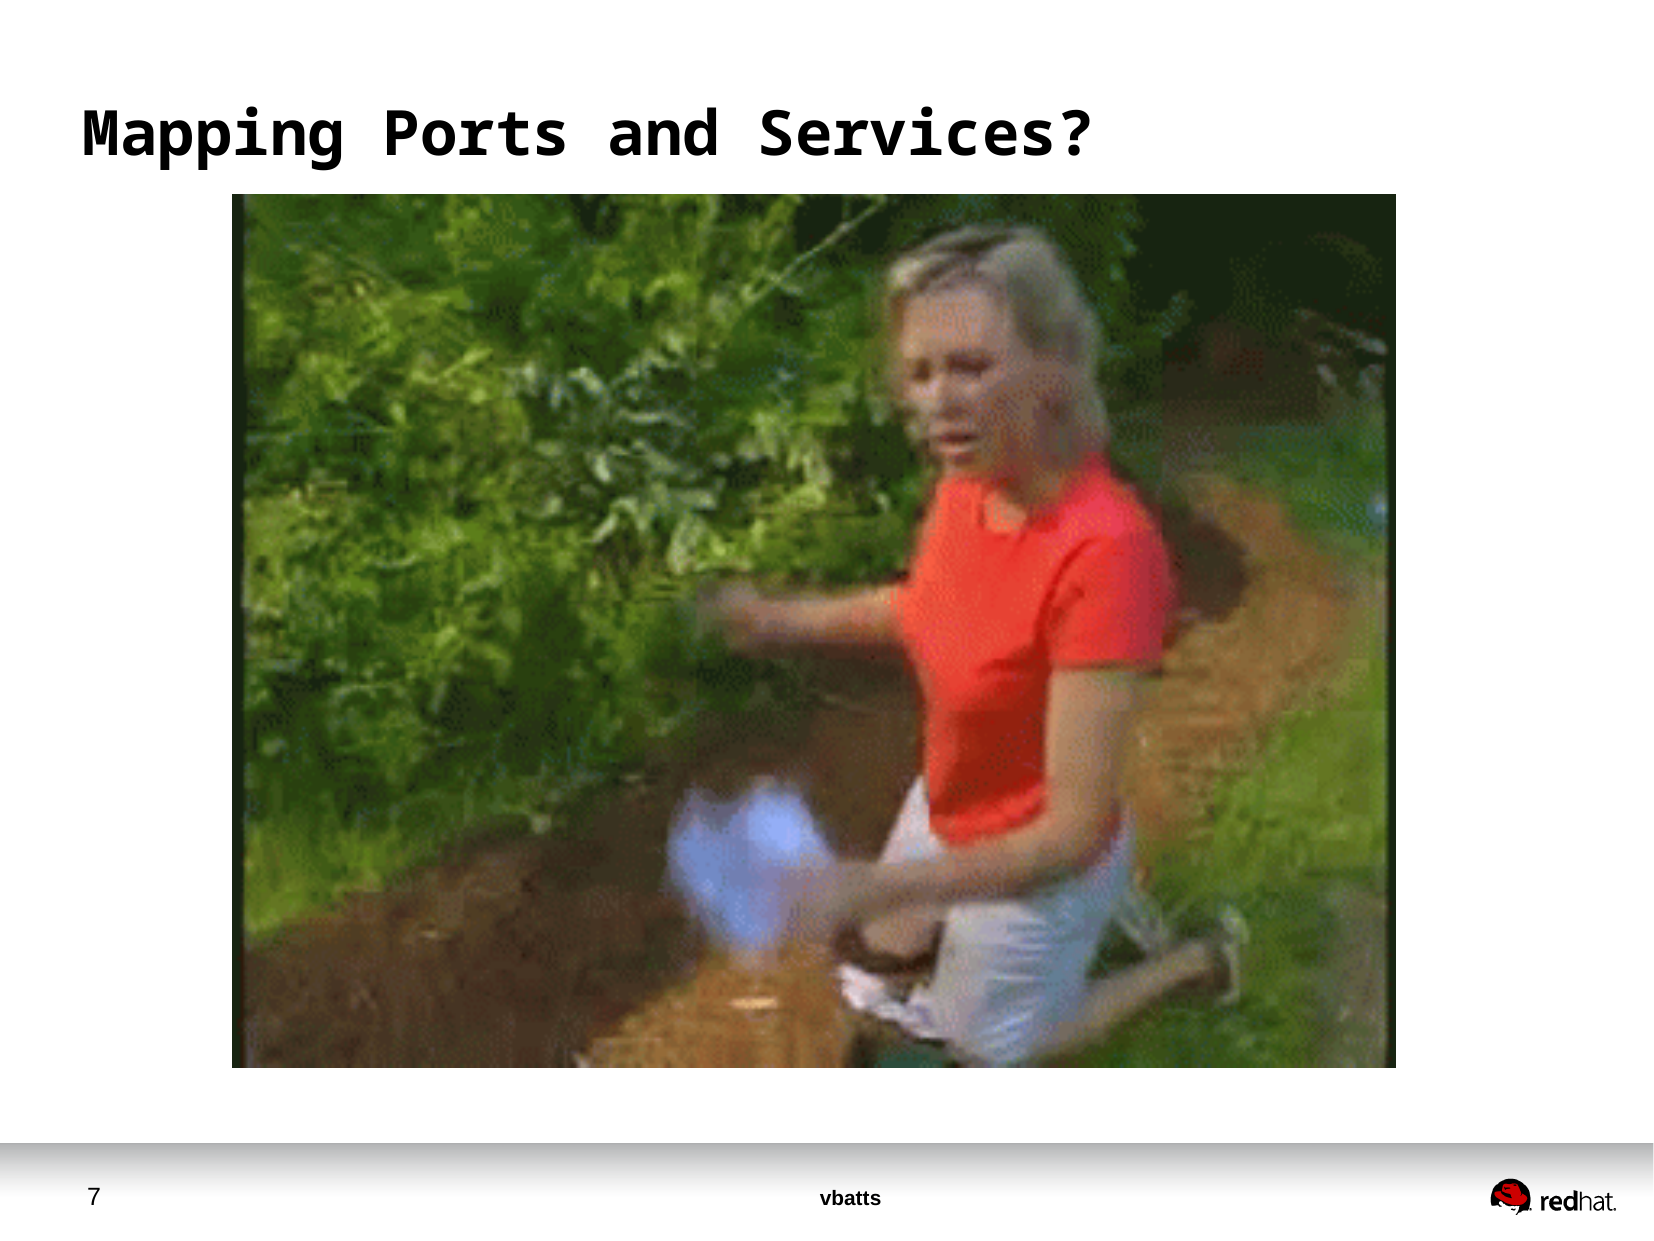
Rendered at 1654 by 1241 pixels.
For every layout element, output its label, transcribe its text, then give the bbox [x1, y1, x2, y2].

picture [232, 194, 1396, 1068]
title Mapping Ports and Services? [82, 37, 1571, 226]
picture [0, 1143, 1654, 1241]
